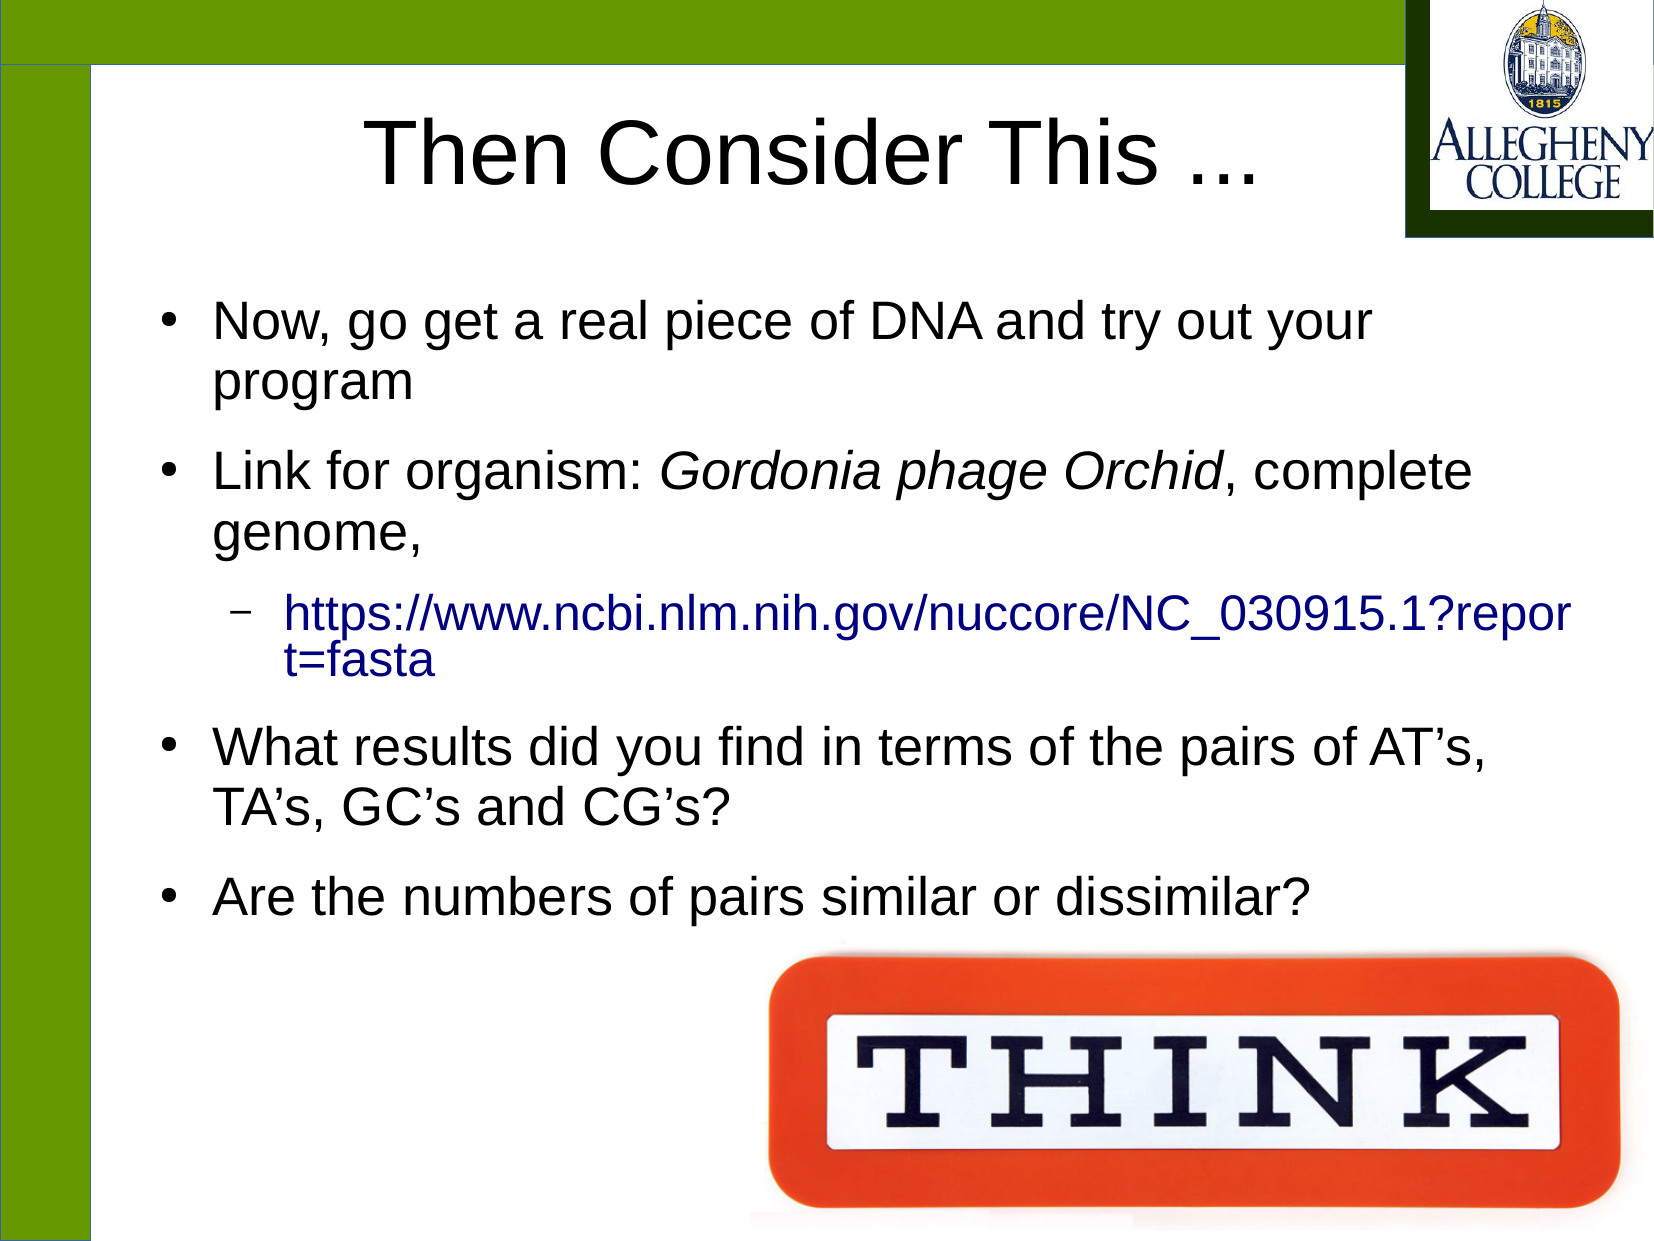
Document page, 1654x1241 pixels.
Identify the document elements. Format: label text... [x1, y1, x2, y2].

text_box [0, 0, 1654, 1241]
picture [1430, 0, 1654, 210]
list Now, go get a real piece of DNA and try out your program Link for organism: Gordonia phage Orchid, complete genome, https://www.ncbi.nlm.nih.gov/nuccore/NC_030915.1?report=fasta What results did you find in terms of the pairs of AT’s, TA’s, GC’s and CG’s? Are the numbers of pairs similar or dissimilar? [141, 290, 1576, 1051]
picture [750, 929, 1643, 1230]
title Then Consider This ... [112, 65, 1515, 257]
